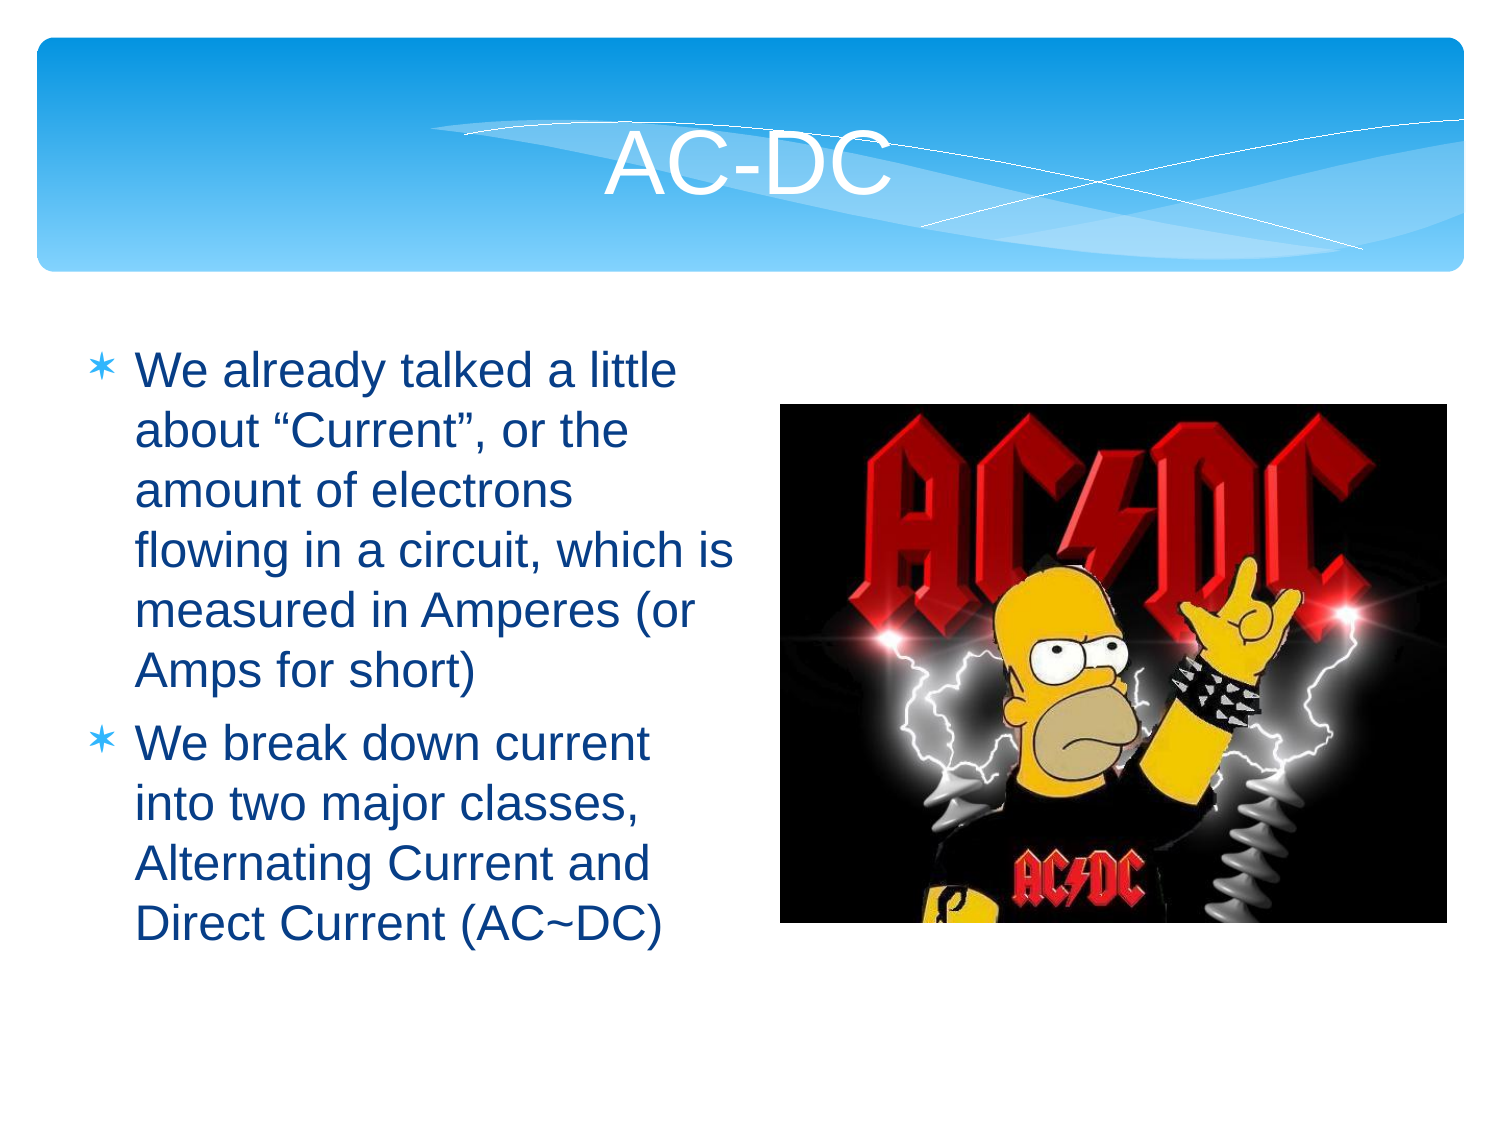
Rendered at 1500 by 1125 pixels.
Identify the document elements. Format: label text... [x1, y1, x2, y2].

list We already talked a little about “Current”, or the amount of electrons flowing in a circuit, which is measured in Amperes (or Amps for short) We break down current into two major classes, Alternating Current and Direct Current (AC~DC) [75, 329, 751, 1005]
title AC-DC [75, 55, 1426, 261]
picture [780, 404, 1447, 923]
